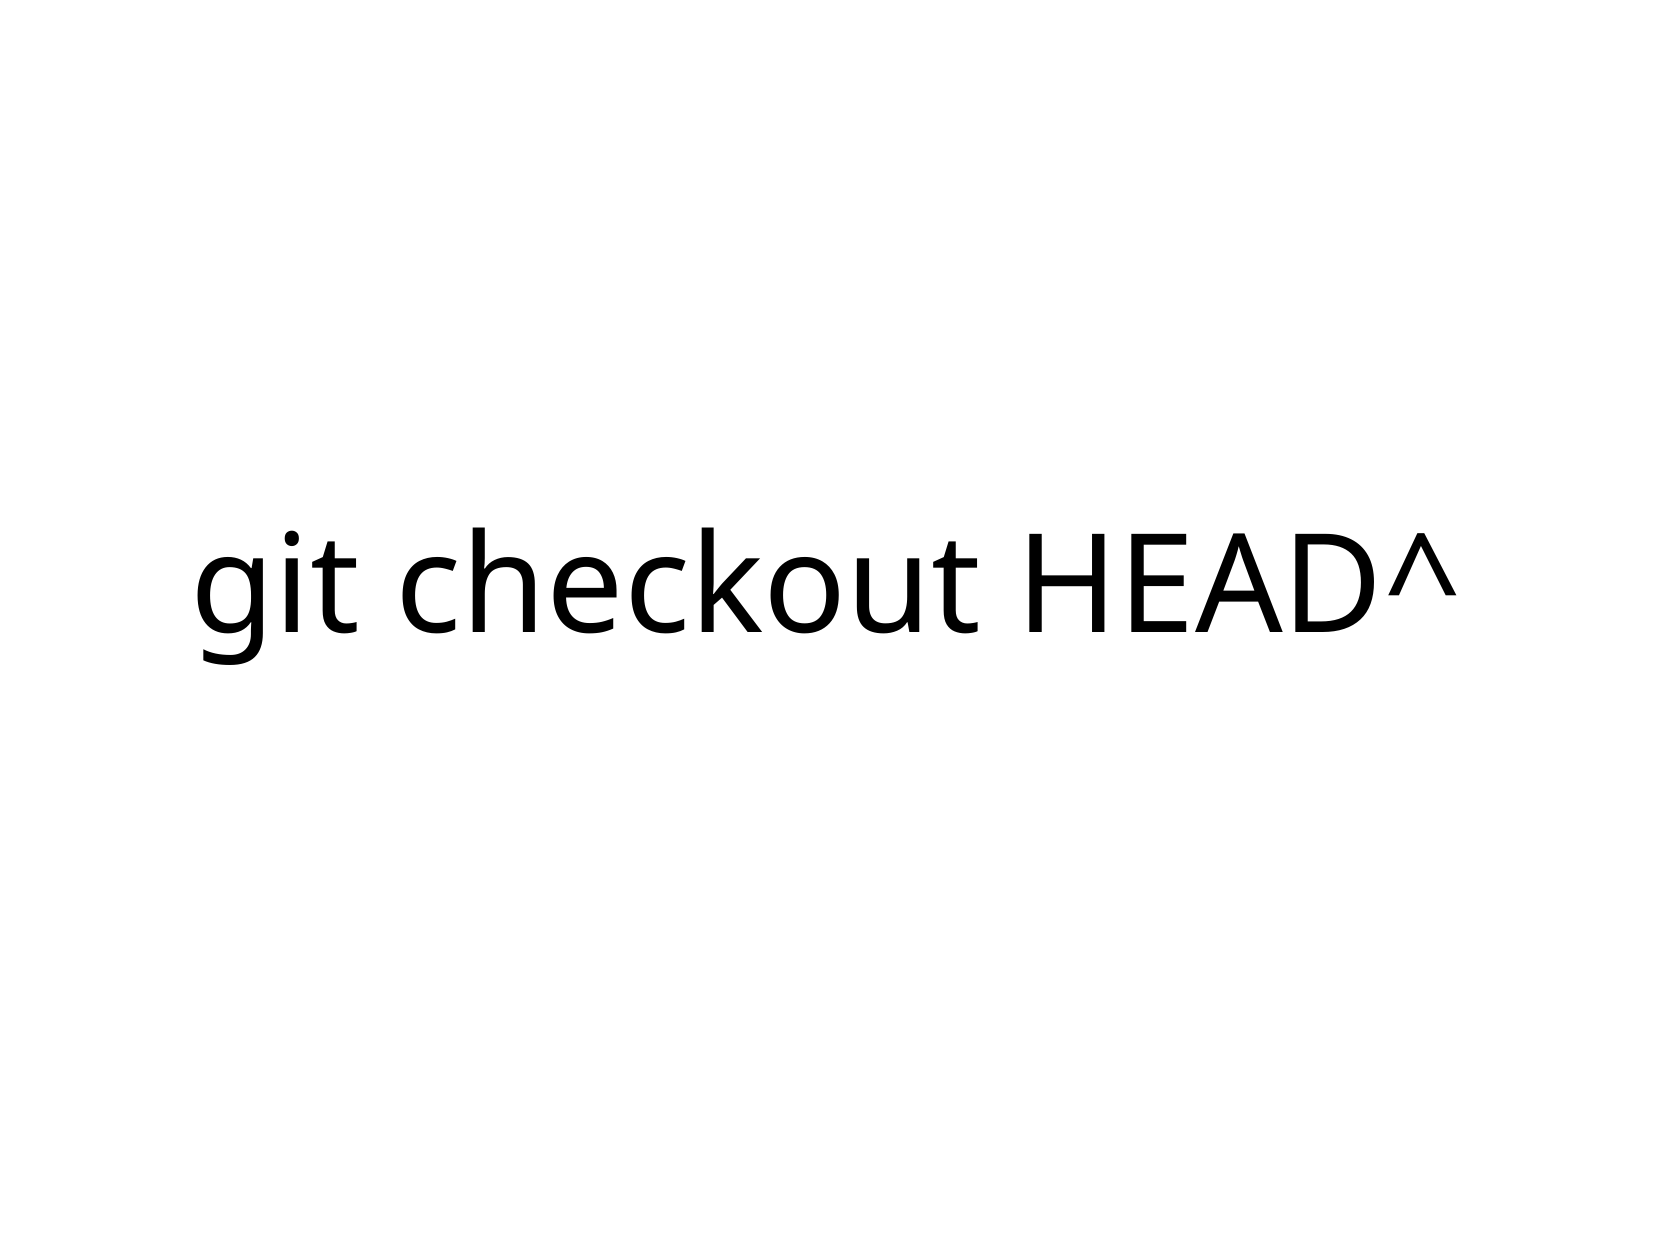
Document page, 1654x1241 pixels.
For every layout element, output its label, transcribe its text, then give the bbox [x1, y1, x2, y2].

subtitle git checkout HEAD^ [82, 56, 1571, 1102]
